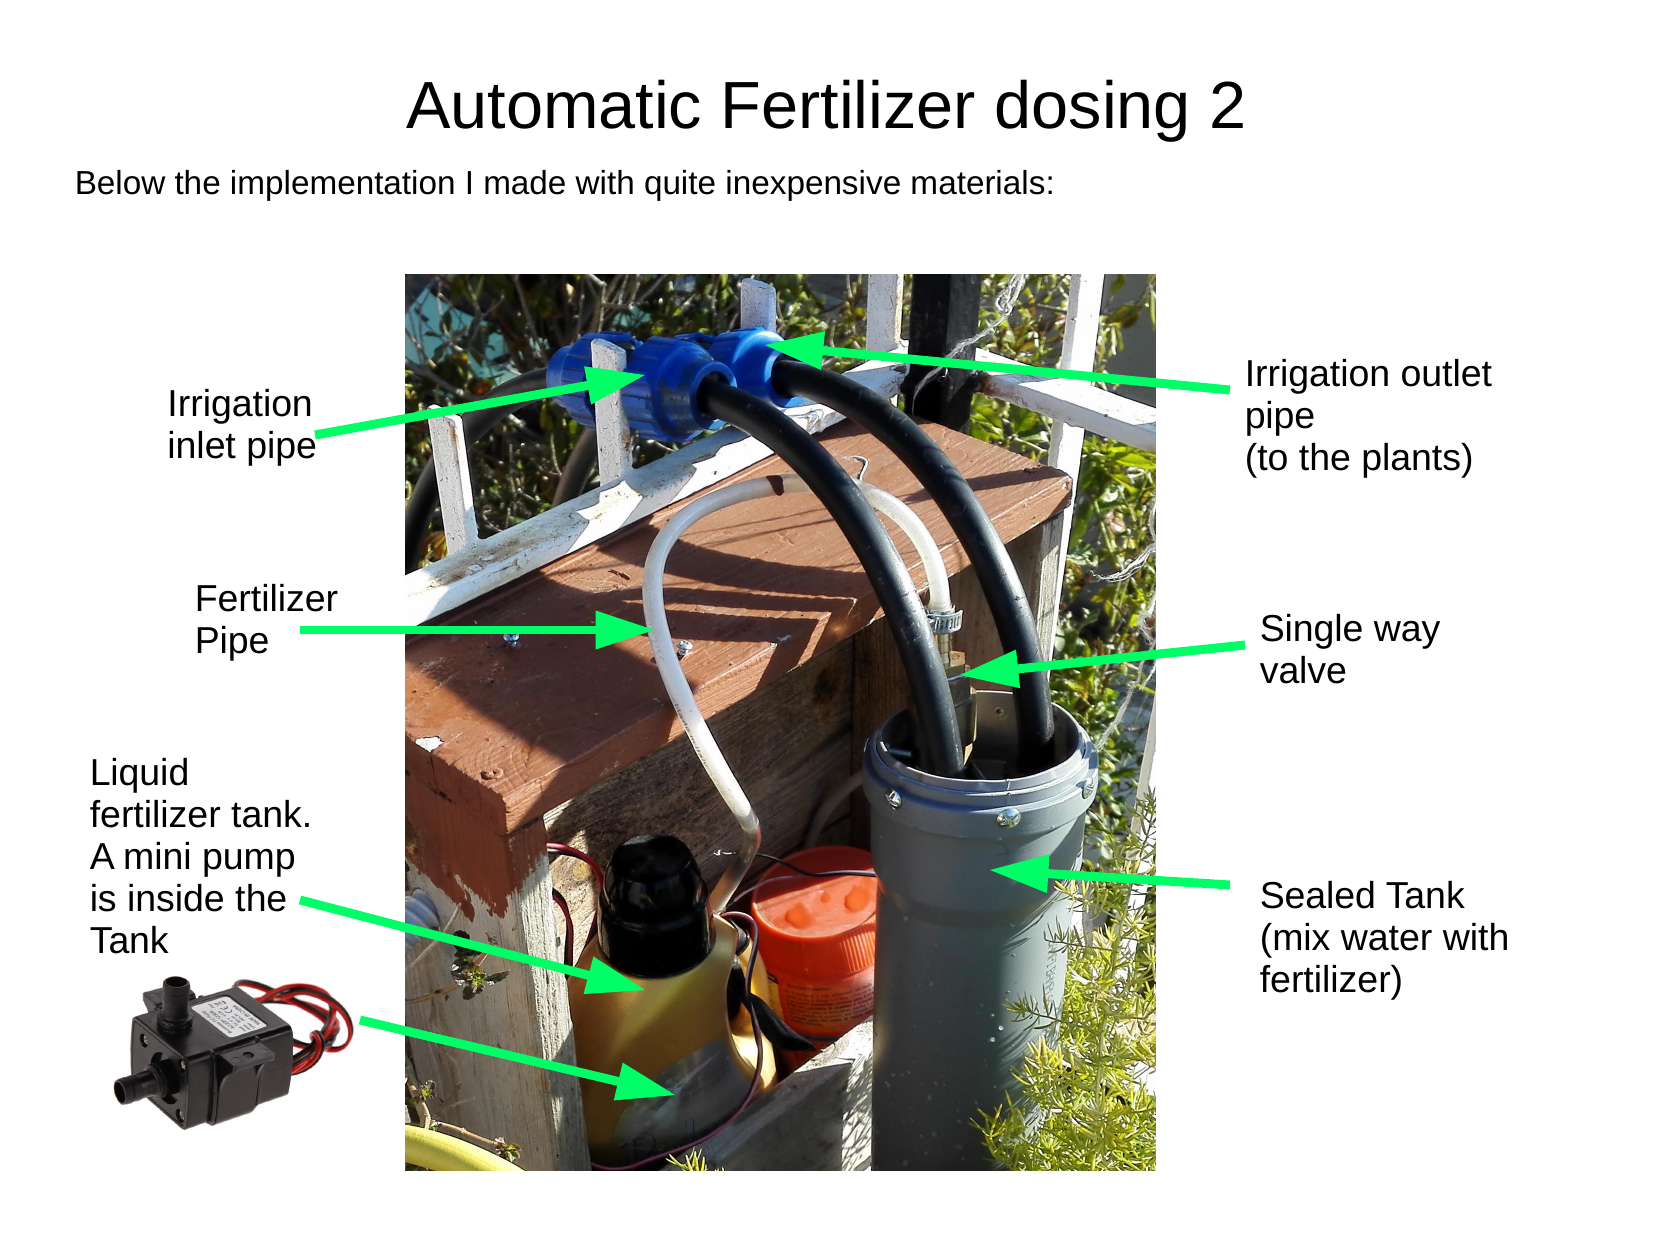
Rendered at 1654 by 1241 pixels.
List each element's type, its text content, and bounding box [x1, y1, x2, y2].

text_box Sealed Tank (mix water with fertilizer) [1245, 867, 1531, 1051]
text_box Single way valve [1245, 600, 1531, 783]
text_box Below the implementation I made with quite inexpensive materials: [60, 157, 1538, 285]
text_box Fertilizer Pipe [180, 570, 391, 711]
text_box Irrigation outlet pipe (to the plants) [1230, 345, 1516, 528]
picture [99, 959, 361, 1141]
picture [405, 274, 1156, 1171]
text_box Liquid fertilizer tank. A mini pump is inside the Tank [75, 744, 346, 969]
text_box Irrigation inlet pipe [152, 375, 363, 496]
title Automatic Fertilizer dosing 2 [82, 45, 1571, 167]
